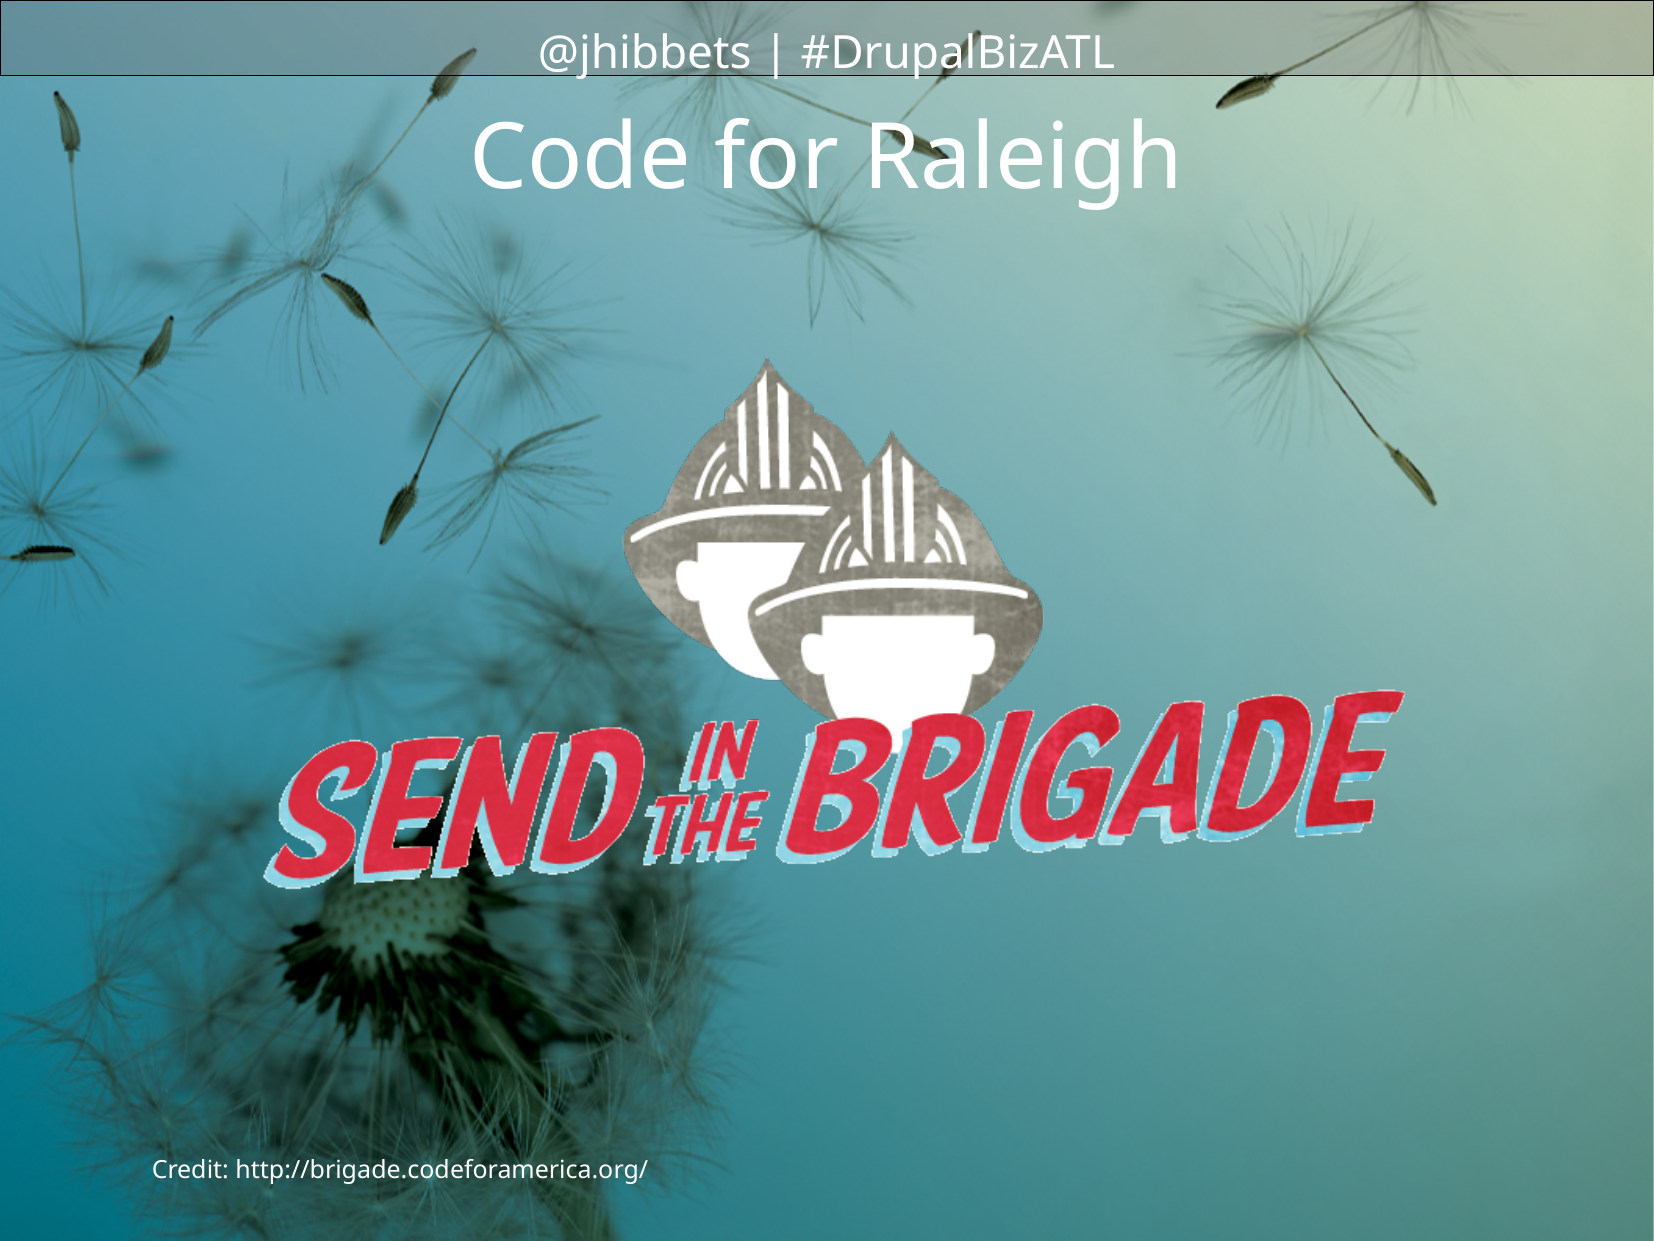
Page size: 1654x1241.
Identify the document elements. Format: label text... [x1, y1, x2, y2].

text_box Credit: http://brigade.codeforamerica.org/ [137, 1144, 671, 1188]
picture [0, 76, 1654, 1241]
title Code for Raleigh [82, 49, 1571, 257]
